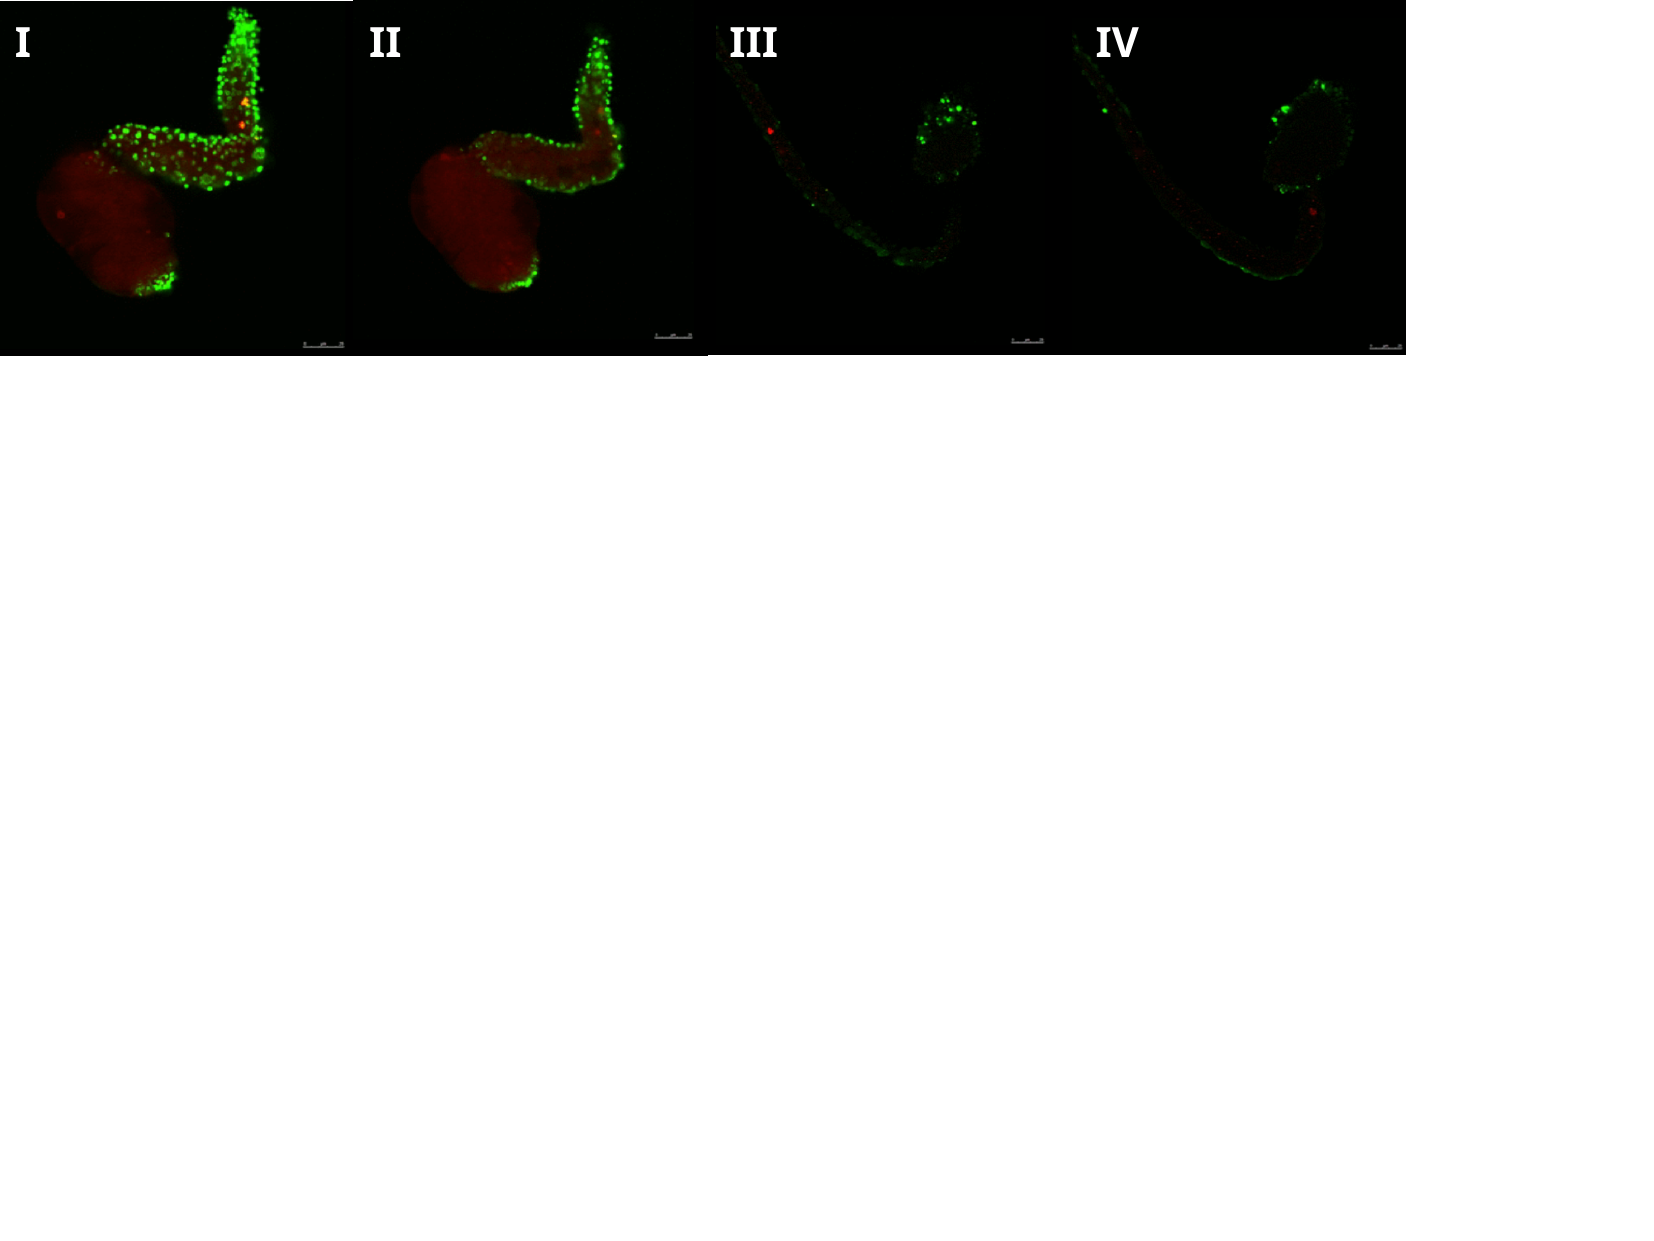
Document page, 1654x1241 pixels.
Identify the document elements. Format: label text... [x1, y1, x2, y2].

picture [0, 0, 1406, 356]
text_box II [354, 5, 422, 73]
text_box I [0, 5, 48, 73]
text_box III [714, 5, 802, 73]
text_box IV [1080, 5, 1166, 73]
